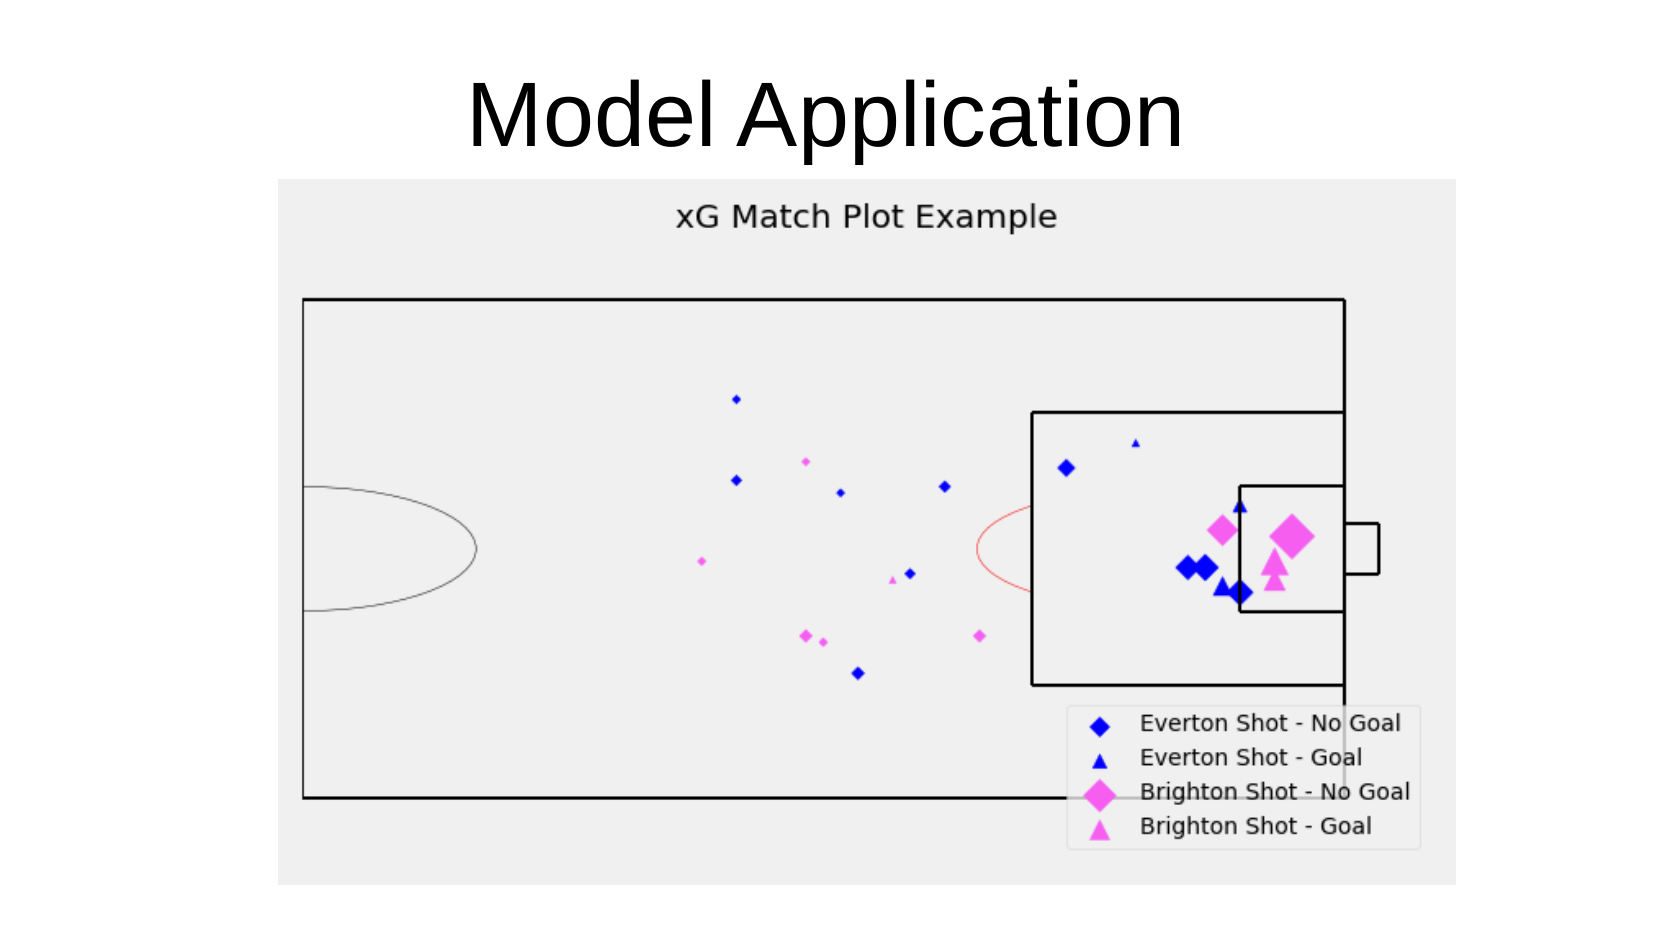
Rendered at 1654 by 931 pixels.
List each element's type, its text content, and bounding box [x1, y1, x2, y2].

picture [278, 179, 1456, 886]
title Model Application [82, 37, 1571, 193]
